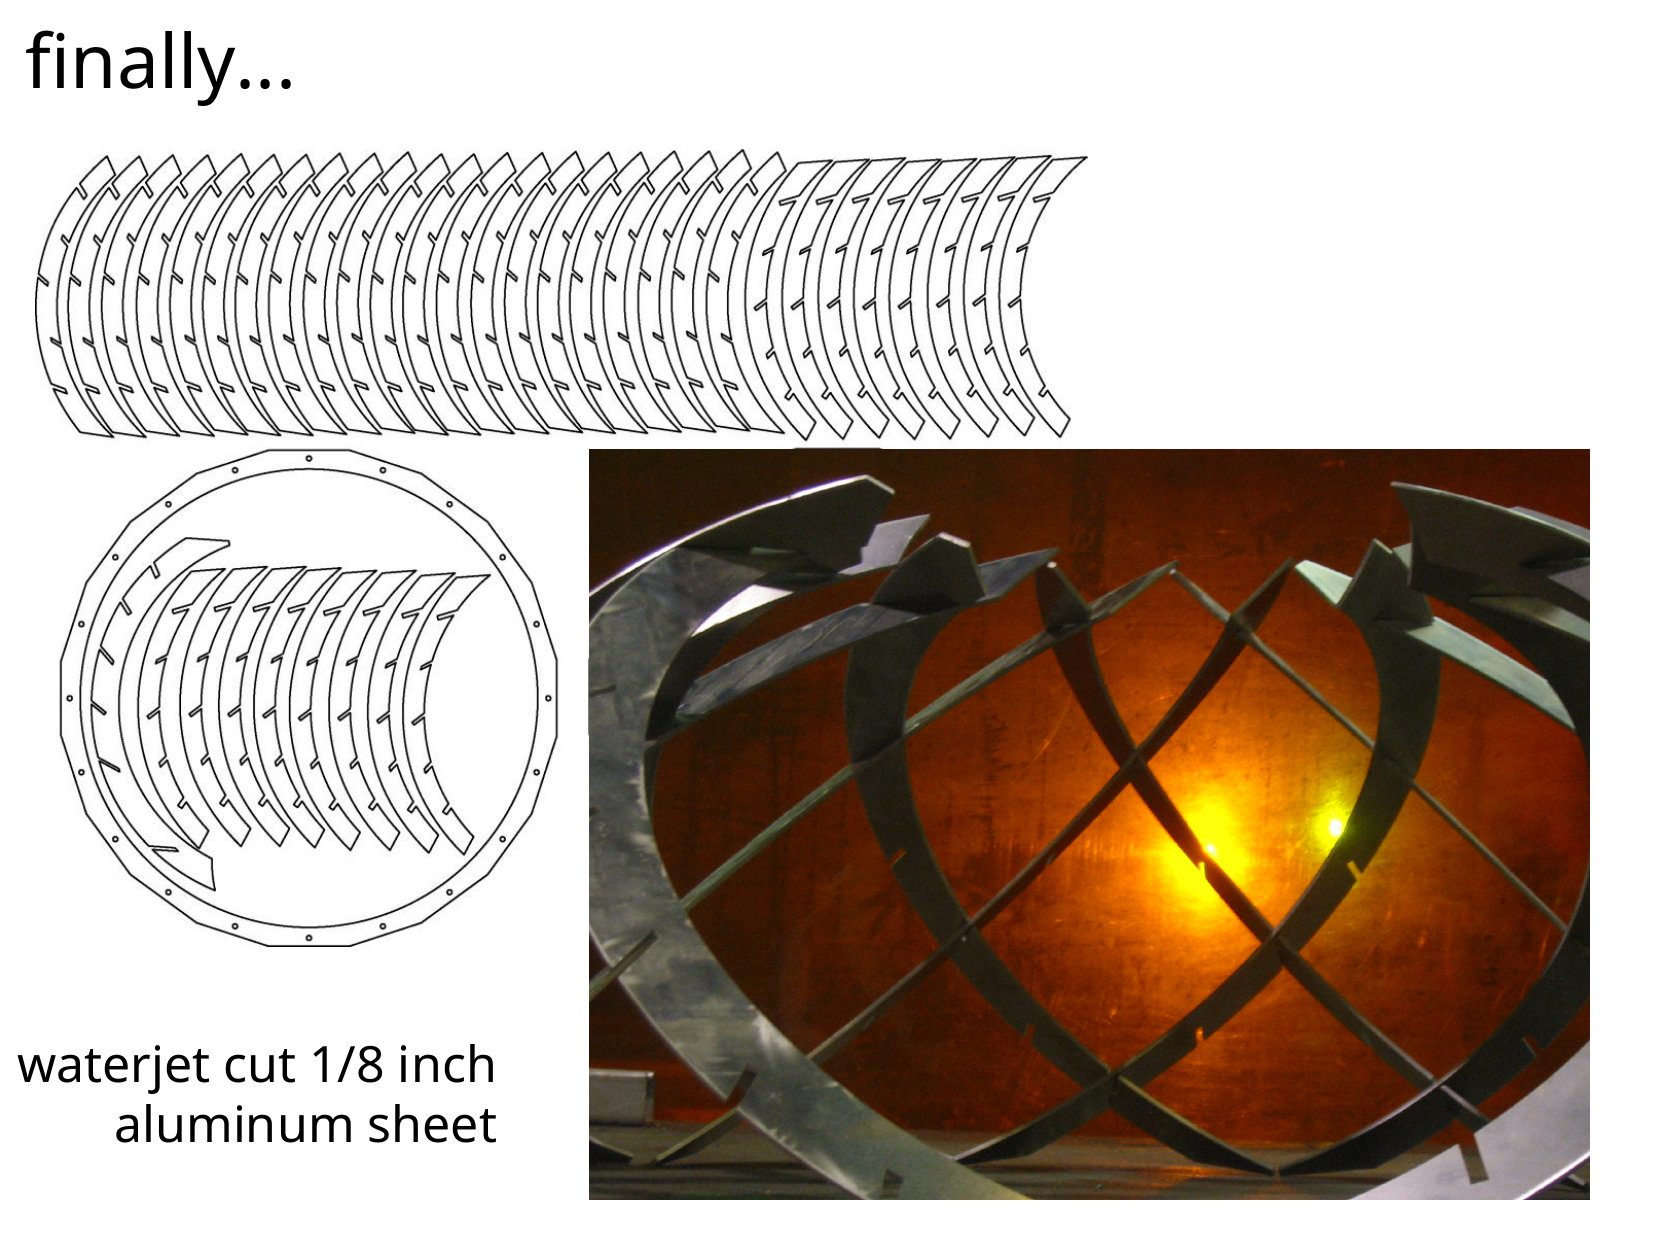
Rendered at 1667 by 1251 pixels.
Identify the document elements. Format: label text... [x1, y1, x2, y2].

picture [35, 149, 1590, 1201]
text_box waterjet cut 1/8 inch aluminum sheet [0, 1032, 504, 1163]
title finally... [0, 0, 1667, 113]
